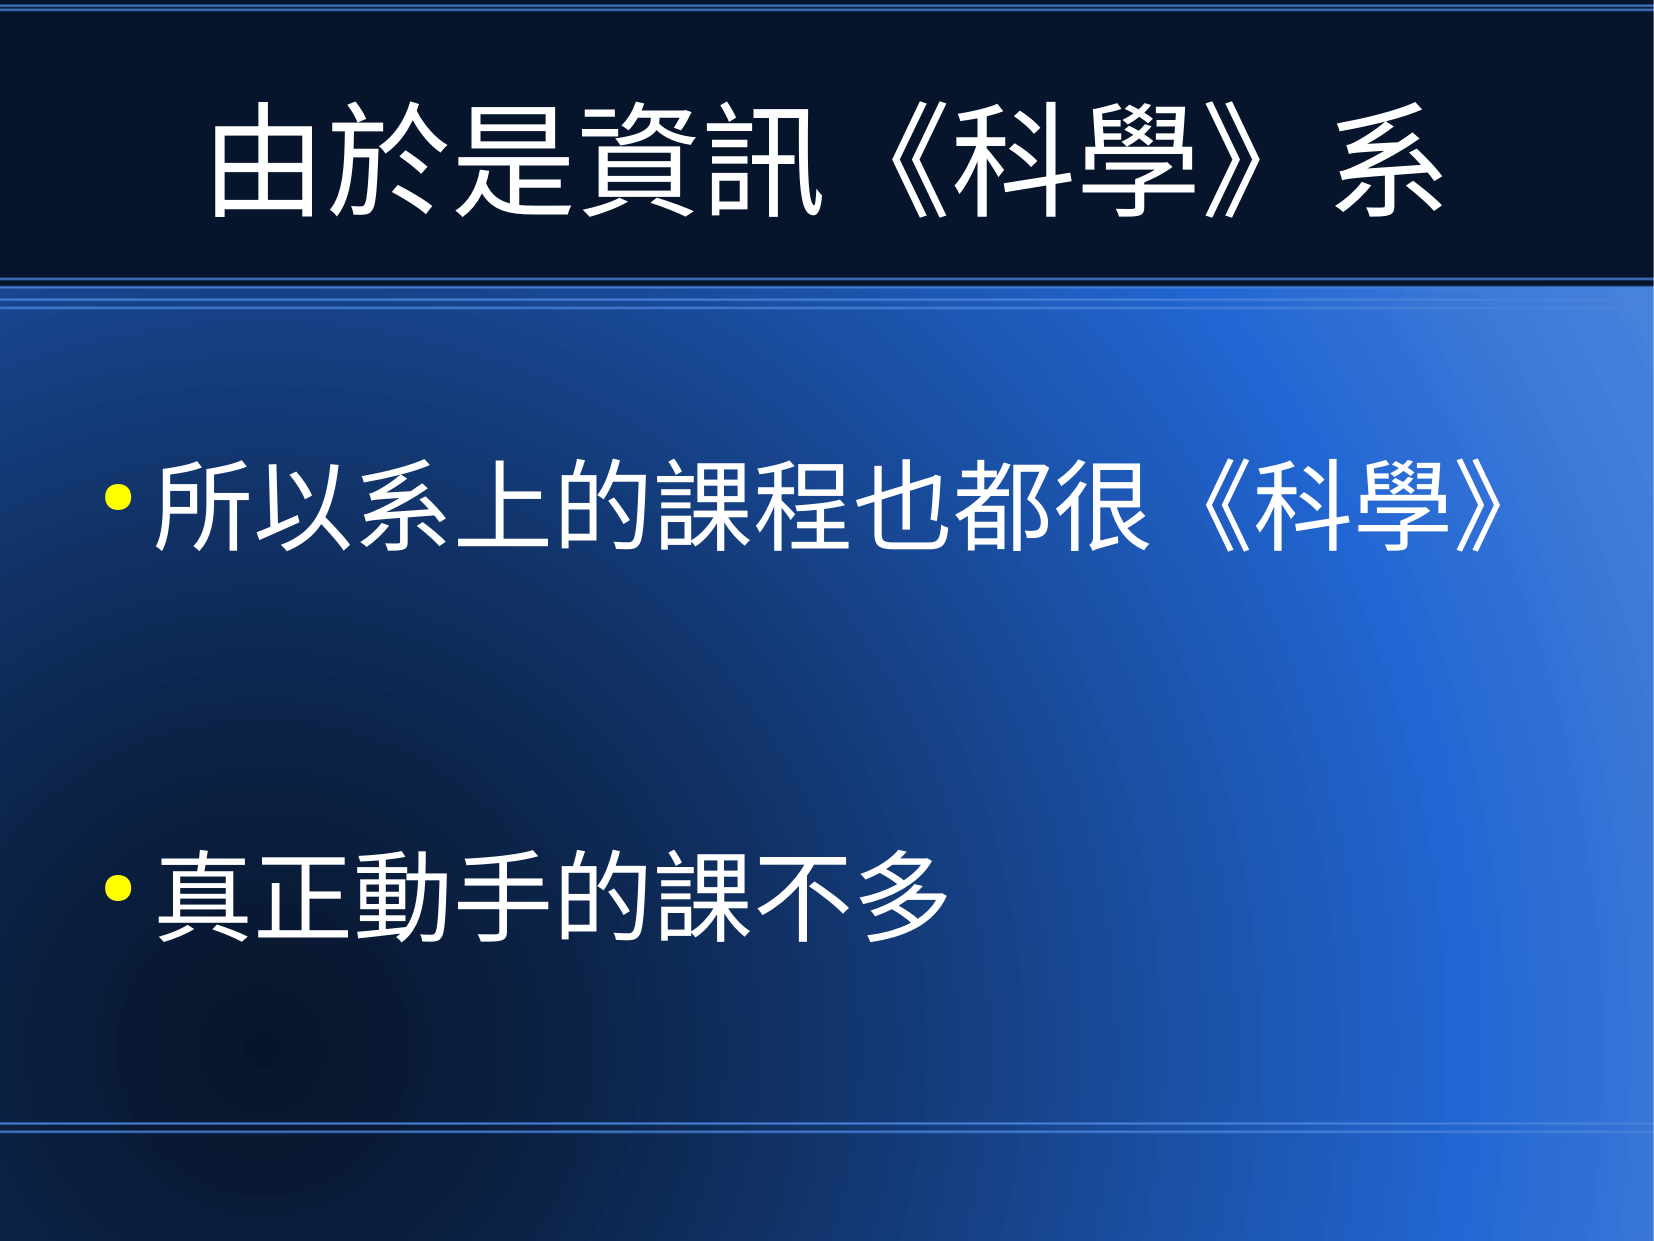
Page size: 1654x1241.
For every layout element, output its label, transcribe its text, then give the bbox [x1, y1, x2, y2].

picture [0, 0, 1654, 1241]
title 由於是資訊《科學》系 [82, 49, 1571, 257]
list 所以系上的課程也都很《科學》 真正動手的課不多 [82, 355, 1571, 1241]
